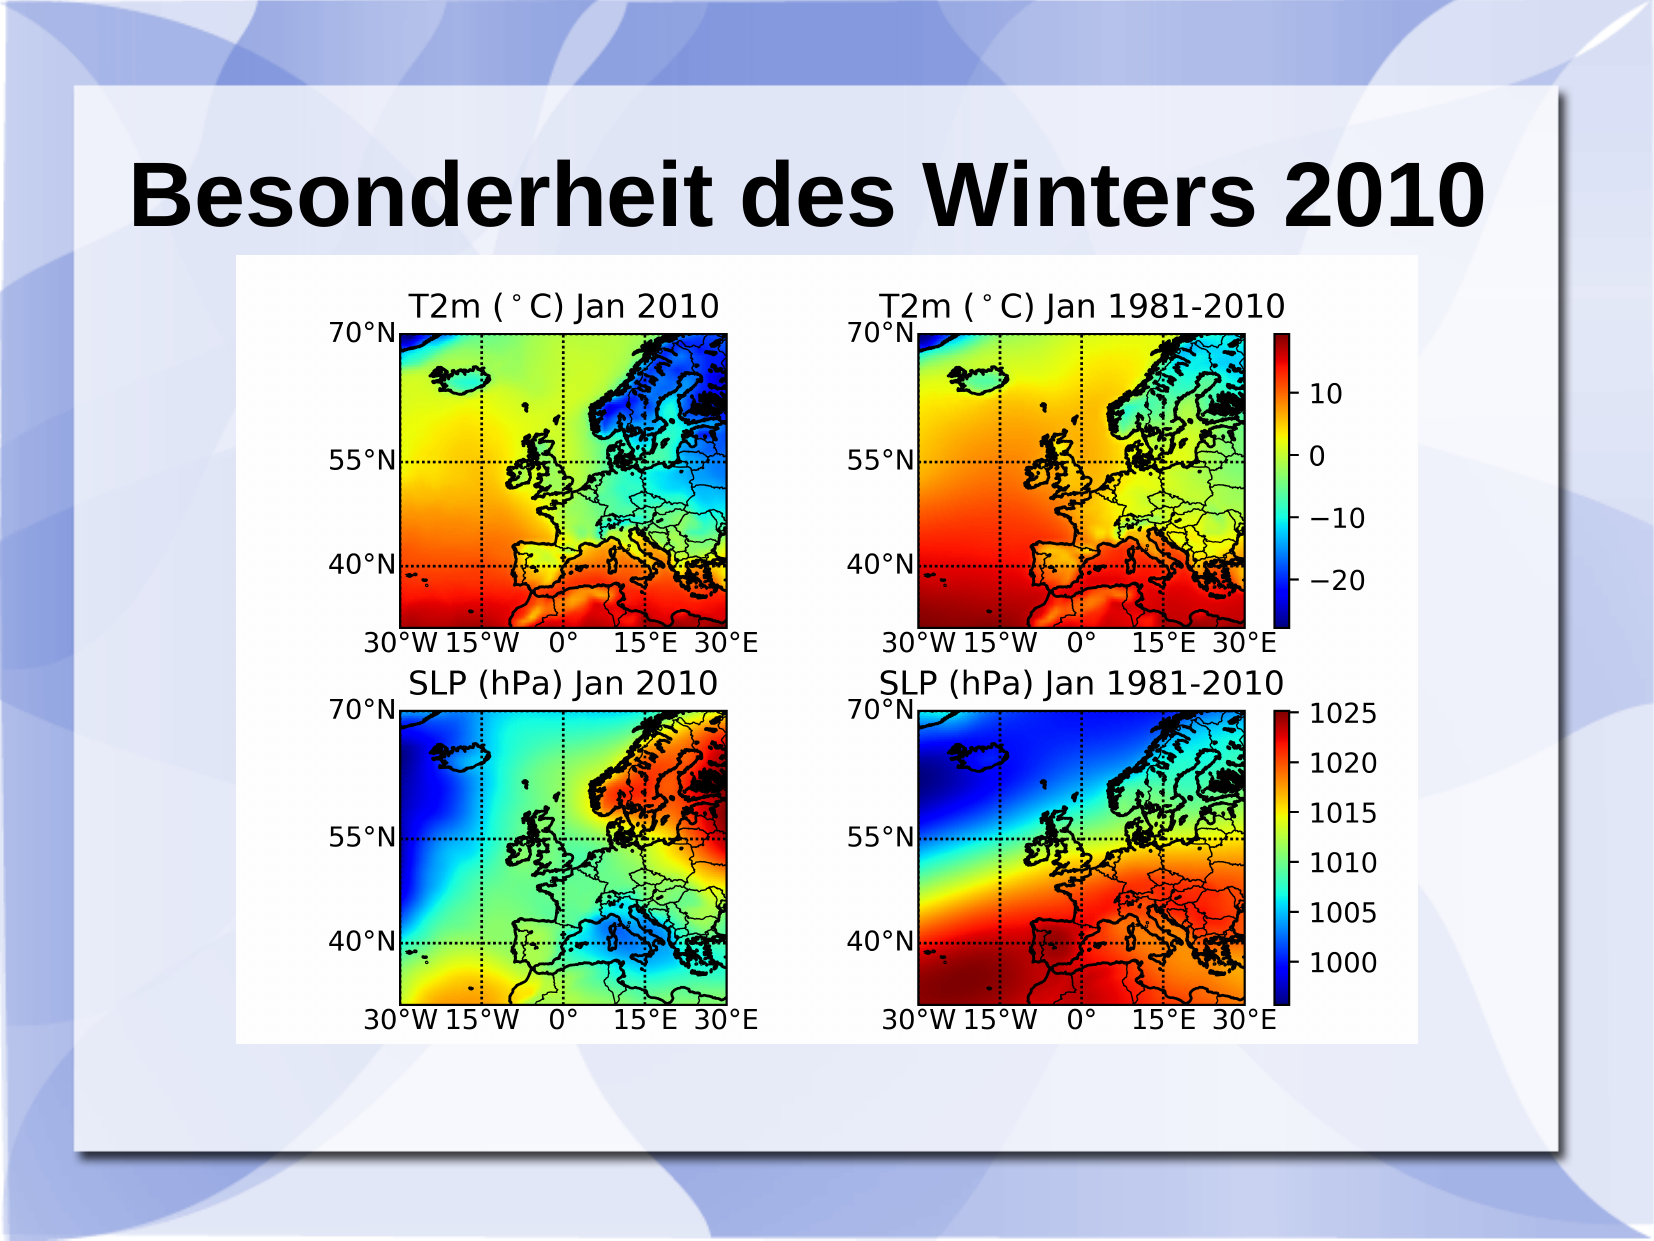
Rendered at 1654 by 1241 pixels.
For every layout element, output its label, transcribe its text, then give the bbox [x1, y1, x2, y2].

picture [0, 0, 1654, 1241]
title Besonderheit des Winters 2010 [82, 90, 1536, 298]
